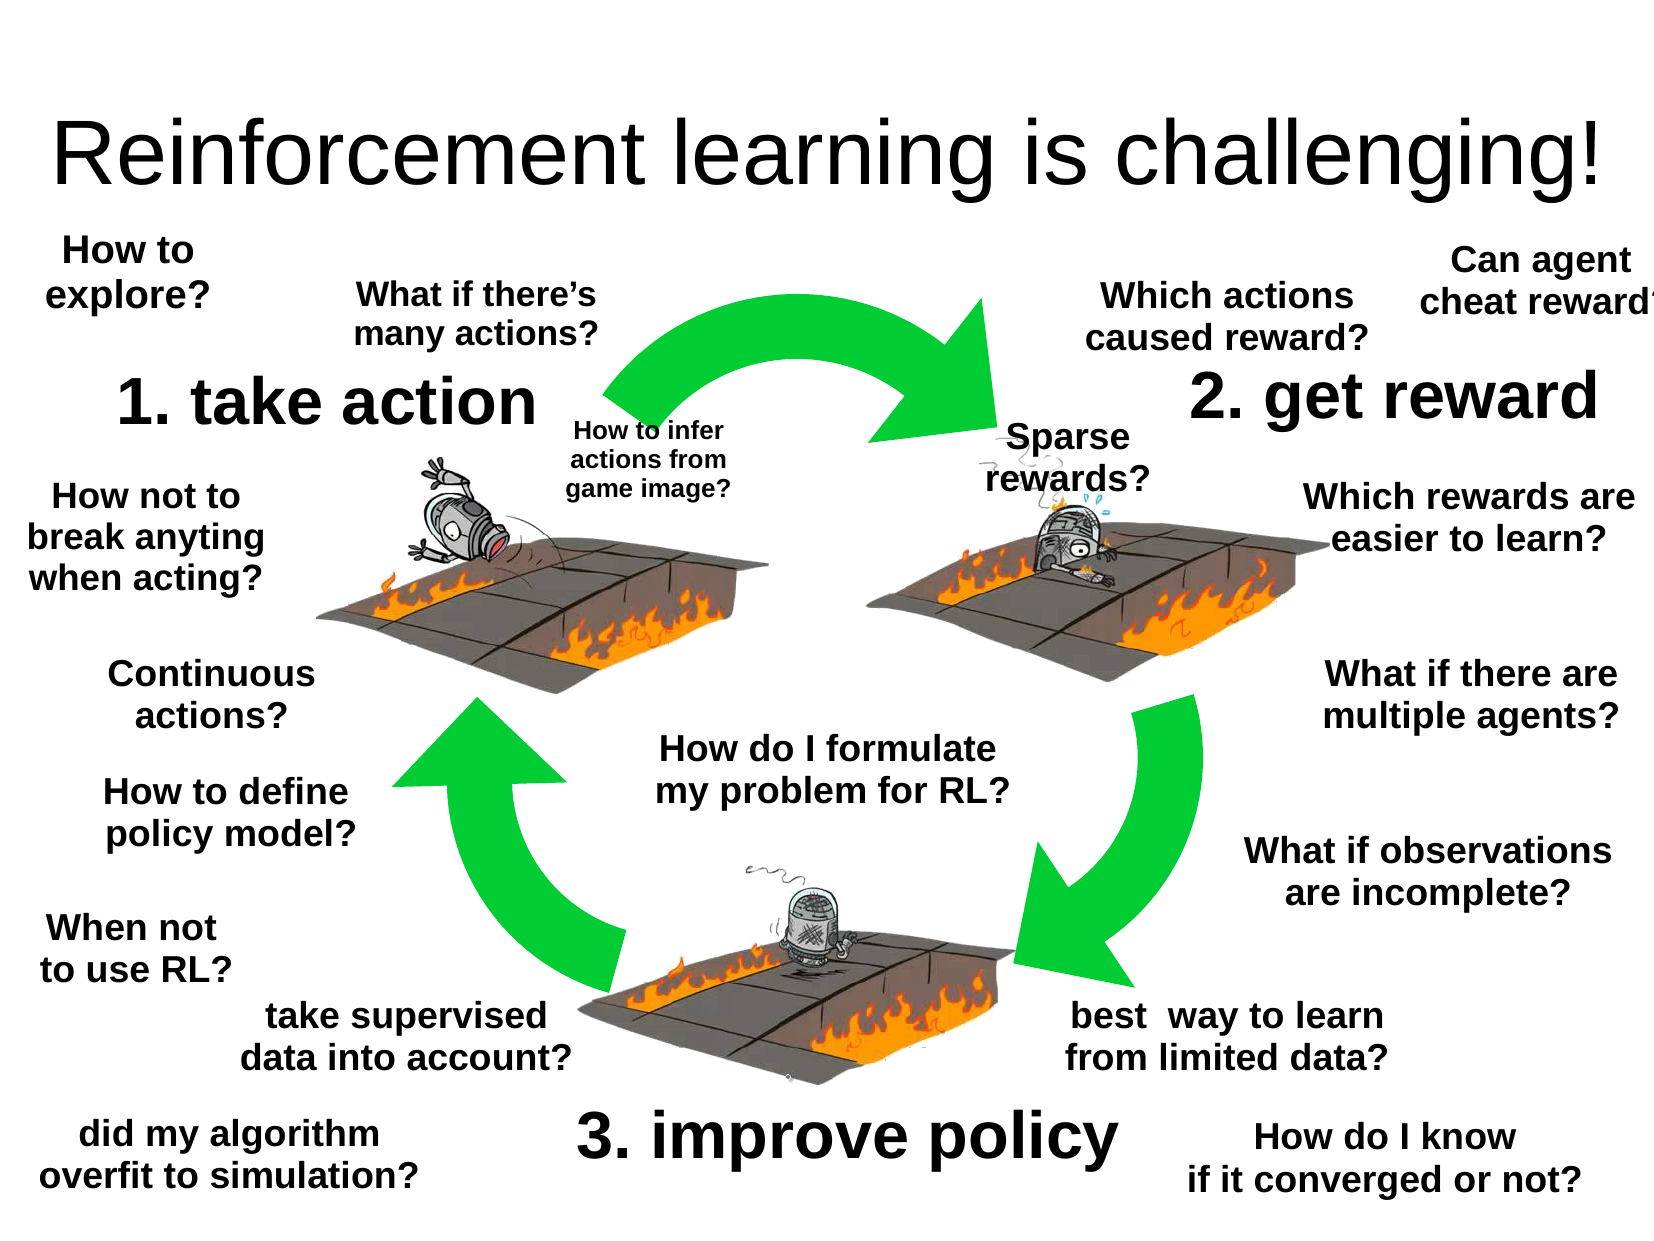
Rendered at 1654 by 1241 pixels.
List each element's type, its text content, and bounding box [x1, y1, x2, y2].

picture [296, 506, 769, 700]
text_box Can agent cheat reward? [1277, 238, 1654, 366]
text_box When not to use RL? [0, 906, 366, 1034]
text_box [602, 293, 996, 416]
text_box [1013, 700, 1202, 988]
text_box How not to break anyting when acting? [0, 475, 276, 603]
text_box Continuous actions? [0, 652, 410, 770]
text_box What if there’s many actions? [308, 274, 607, 364]
title Reinforcement learning is challenging! [0, 49, 1654, 257]
text_box How do I know if it converged or not? [1098, 1116, 1601, 1241]
text_box [410, 696, 627, 993]
text_box What if observations are incomplete? [1159, 829, 1627, 957]
text_box did my algorithm overfit to simulation? [0, 1112, 428, 1240]
text_box How to define policy model? [0, 770, 461, 898]
text_box 3. improve policy [415, 1098, 1098, 1241]
text_box take supervised data into account? [137, 994, 605, 1122]
text_box How to infer actions from game image? [486, 416, 784, 506]
text_box How do I formulate my problem for RL? [546, 727, 1049, 855]
text_box How to explore? [0, 227, 256, 317]
text_box 1. take action [29, 363, 555, 586]
text_box 2. get reward [1040, 366, 1654, 475]
text_box What if there are multiple agents? [1171, 652, 1654, 780]
picture [853, 543, 1330, 704]
text_box Which rewards are easier to learn? [1200, 475, 1654, 603]
text_box Which actions caused reward? [958, 274, 1426, 402]
text_box 2. get reward [1040, 543, 1200, 580]
text_box best way to learn from limited data? [958, 994, 1426, 1122]
text_box Sparse rewards? [799, 415, 1266, 543]
picture [564, 855, 1047, 1098]
